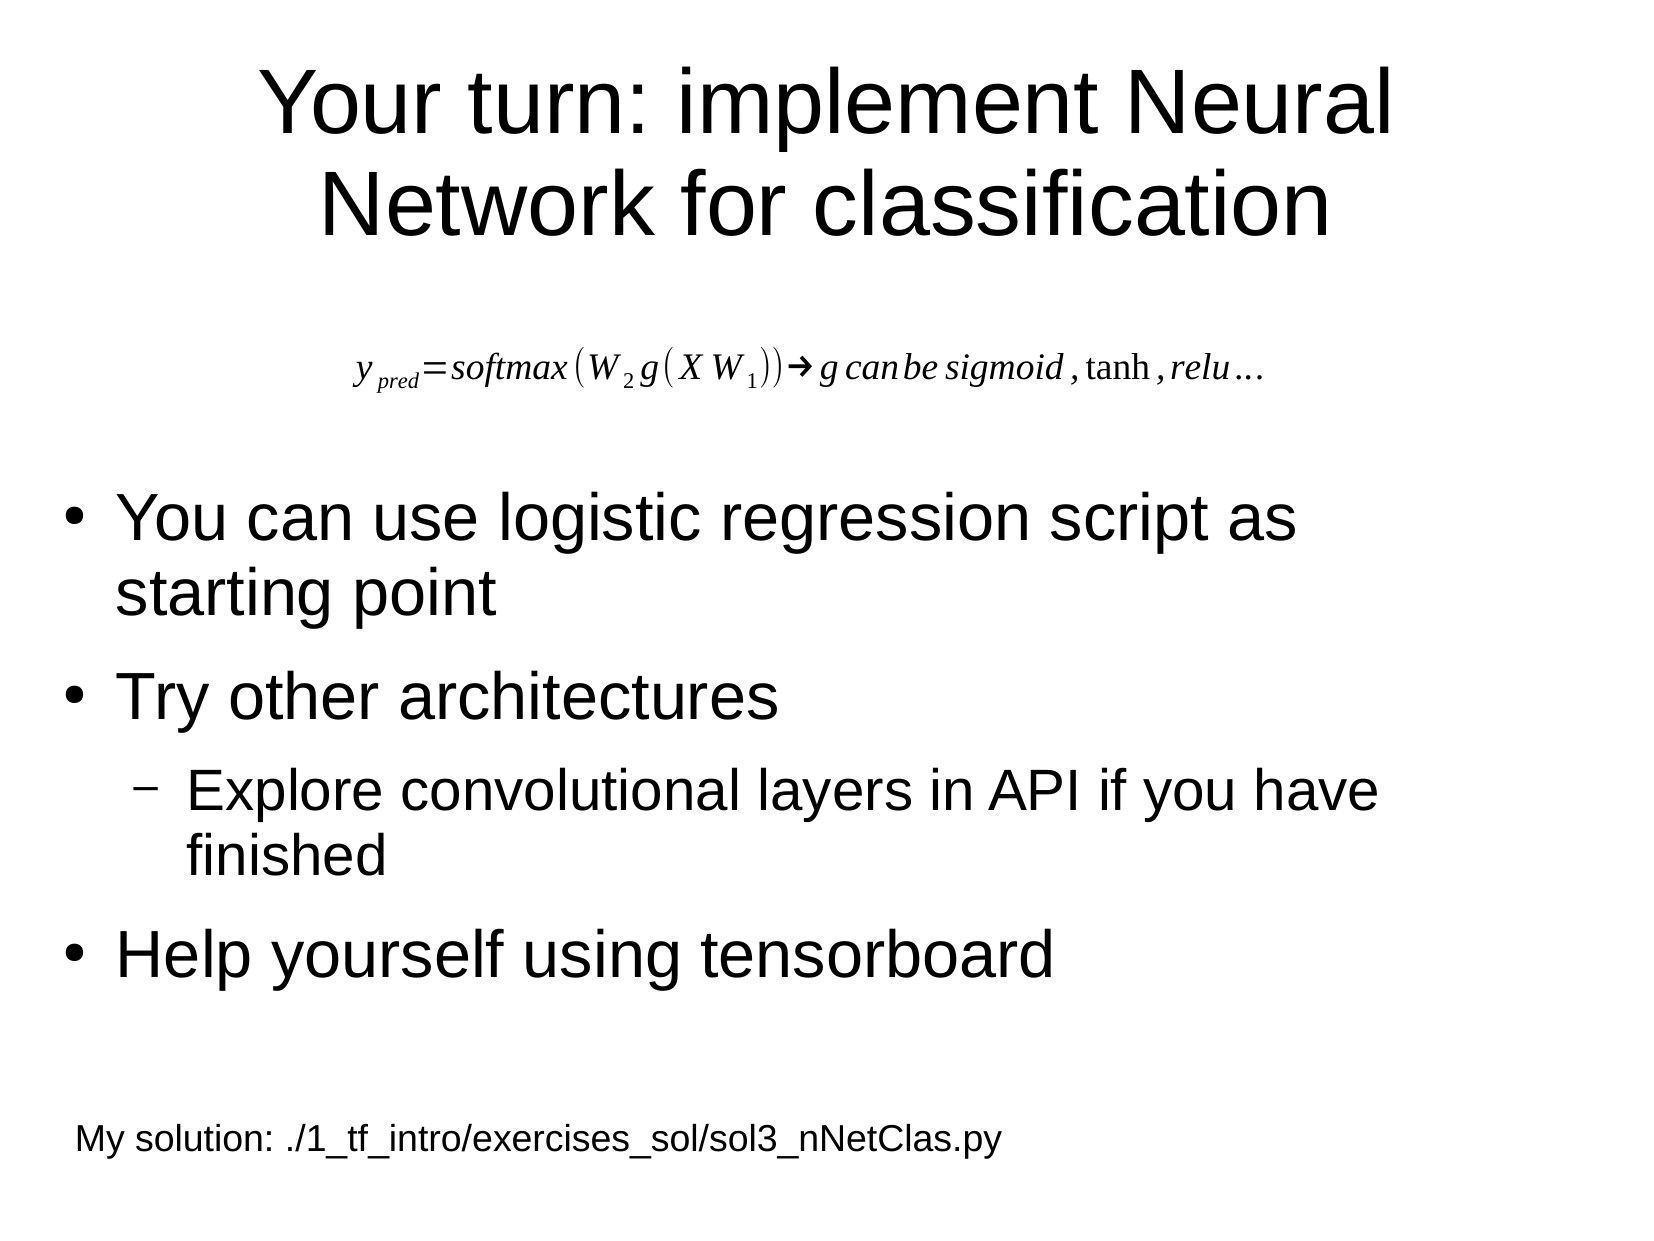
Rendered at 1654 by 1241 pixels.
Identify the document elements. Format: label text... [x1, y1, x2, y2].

chart [345, 345, 1272, 393]
list You can use logistic regression script as starting point Try other architectures Explore convolutional layers in API if you have finished Help yourself using tensorboard [45, 480, 1534, 1066]
text_box My solution: ./1_tf_intro/exercises_sol/sol3_nNetClas.py [60, 1110, 1216, 1216]
title Your turn: implement Neural Network for classification [82, 49, 1571, 257]
